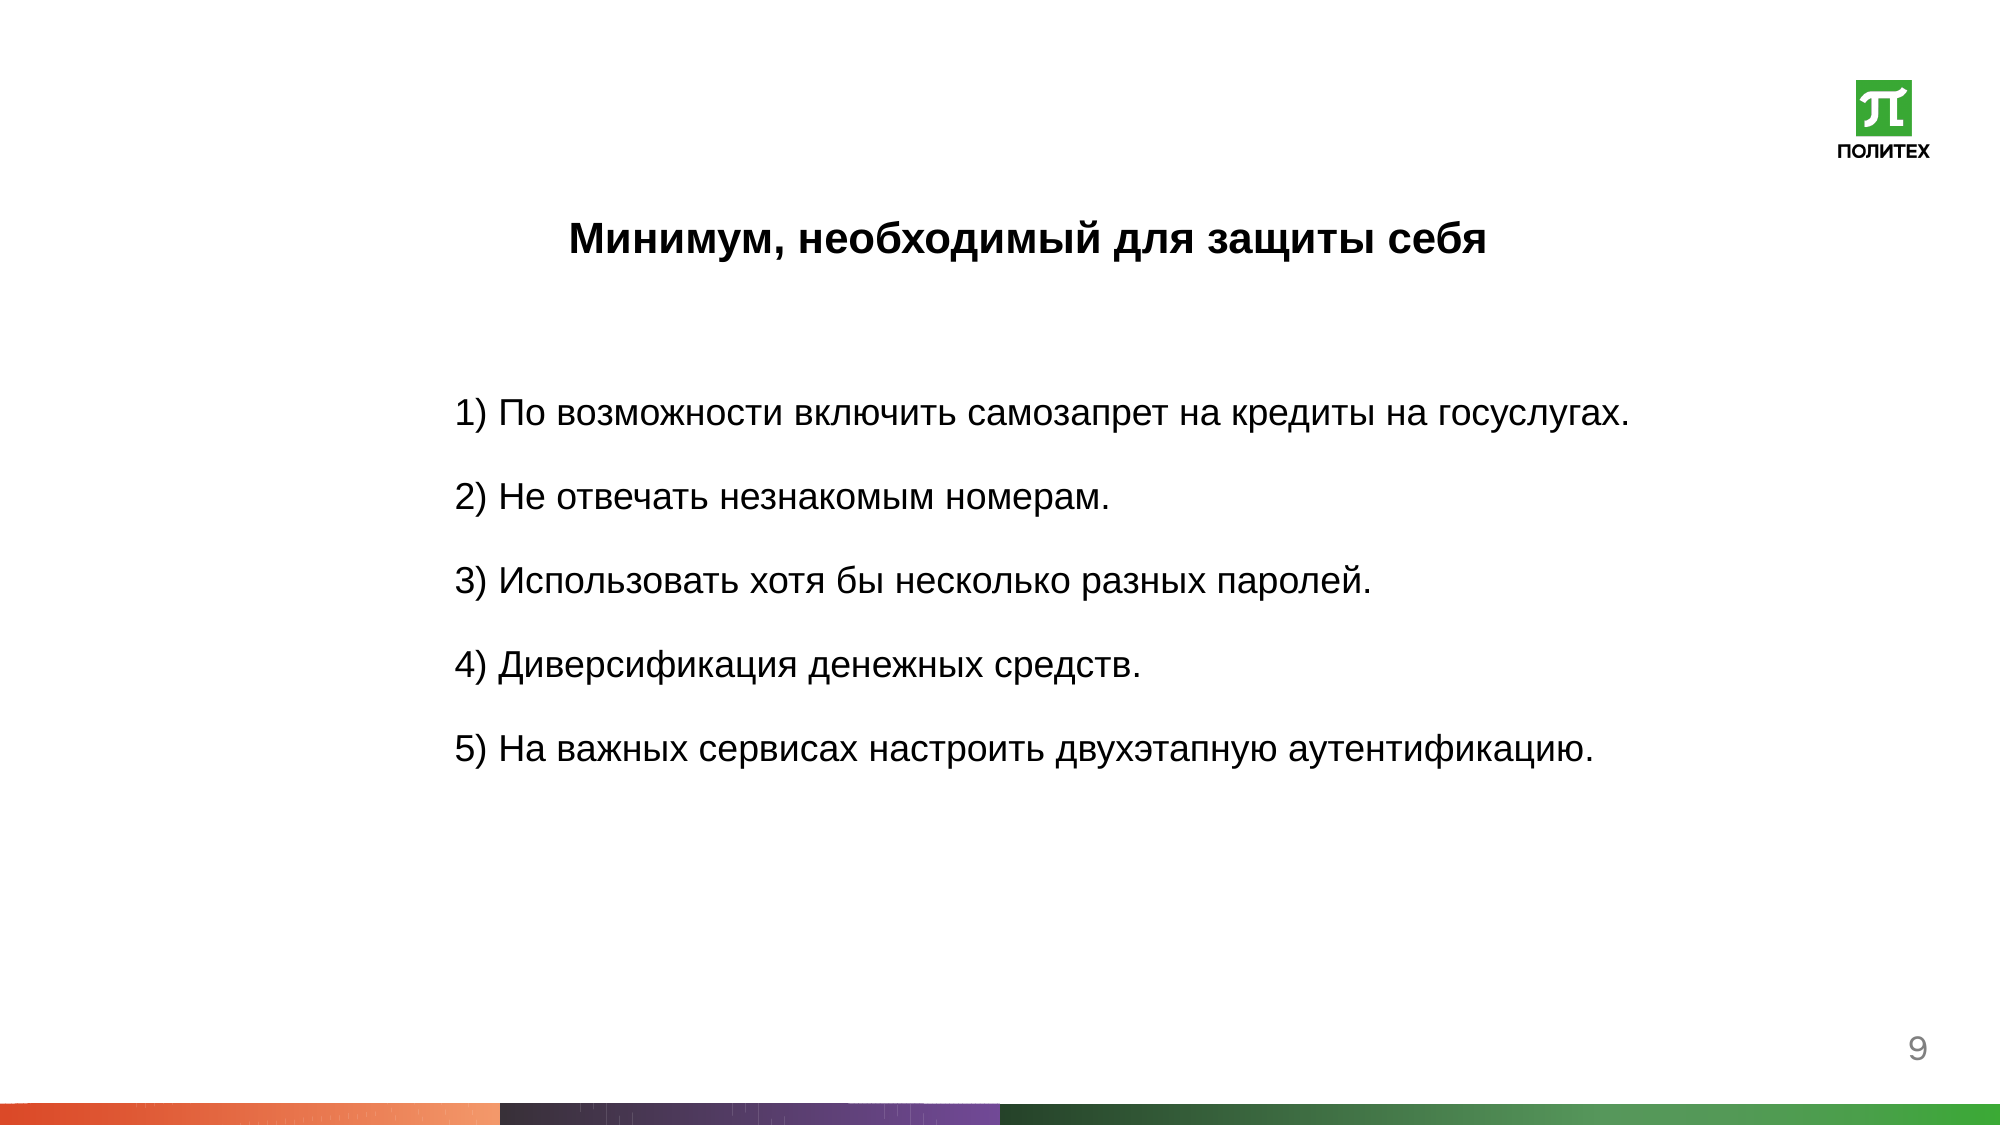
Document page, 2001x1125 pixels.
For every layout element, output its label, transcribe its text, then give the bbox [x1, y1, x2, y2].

picture [1838, 80, 1930, 158]
text_box Минимум, необходимый для защиты себя [354, 206, 1713, 296]
text_box 1) По возможности включить самозапрет на кредиты на госуслугах. 2) Не отвечать незнакомым номерам. 3) Использовать хотя бы несколько разных паролей. 4) Диверсификация денежных средств. 5) На важных сервисах настроить двухэтапную аутентификацию. [265, 383, 1831, 1125]
